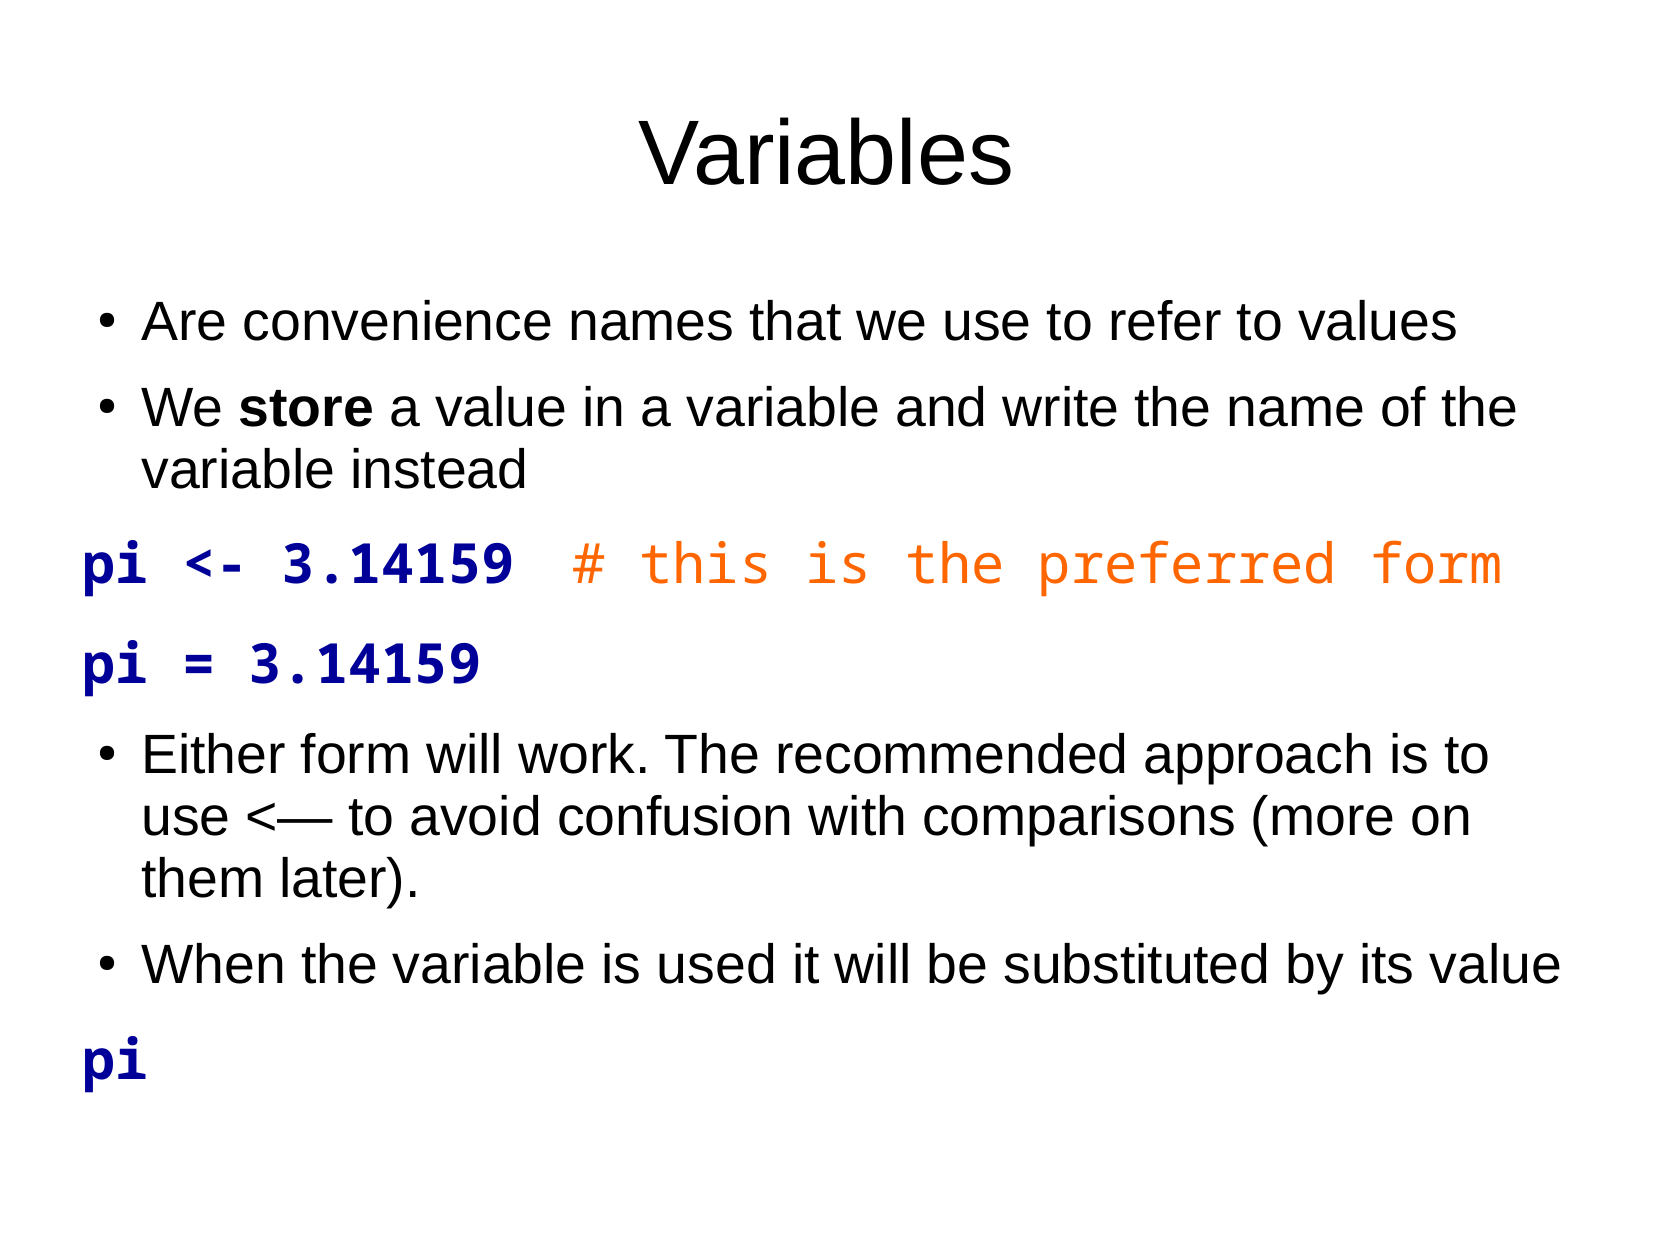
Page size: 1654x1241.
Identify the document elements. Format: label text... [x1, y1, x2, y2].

list Are convenience names that we use to refer to values We store a value in a variable and write the name of the variable instead pi <- 3.14159 # this is the preferred form pi = 3.14159 Either form will work. The recommended approach is to use <— to avoid confusion with comparisons (more on them later). When the variable is used it will be substituted by its value pi [82, 290, 1571, 1134]
title Variables [82, 49, 1571, 257]
